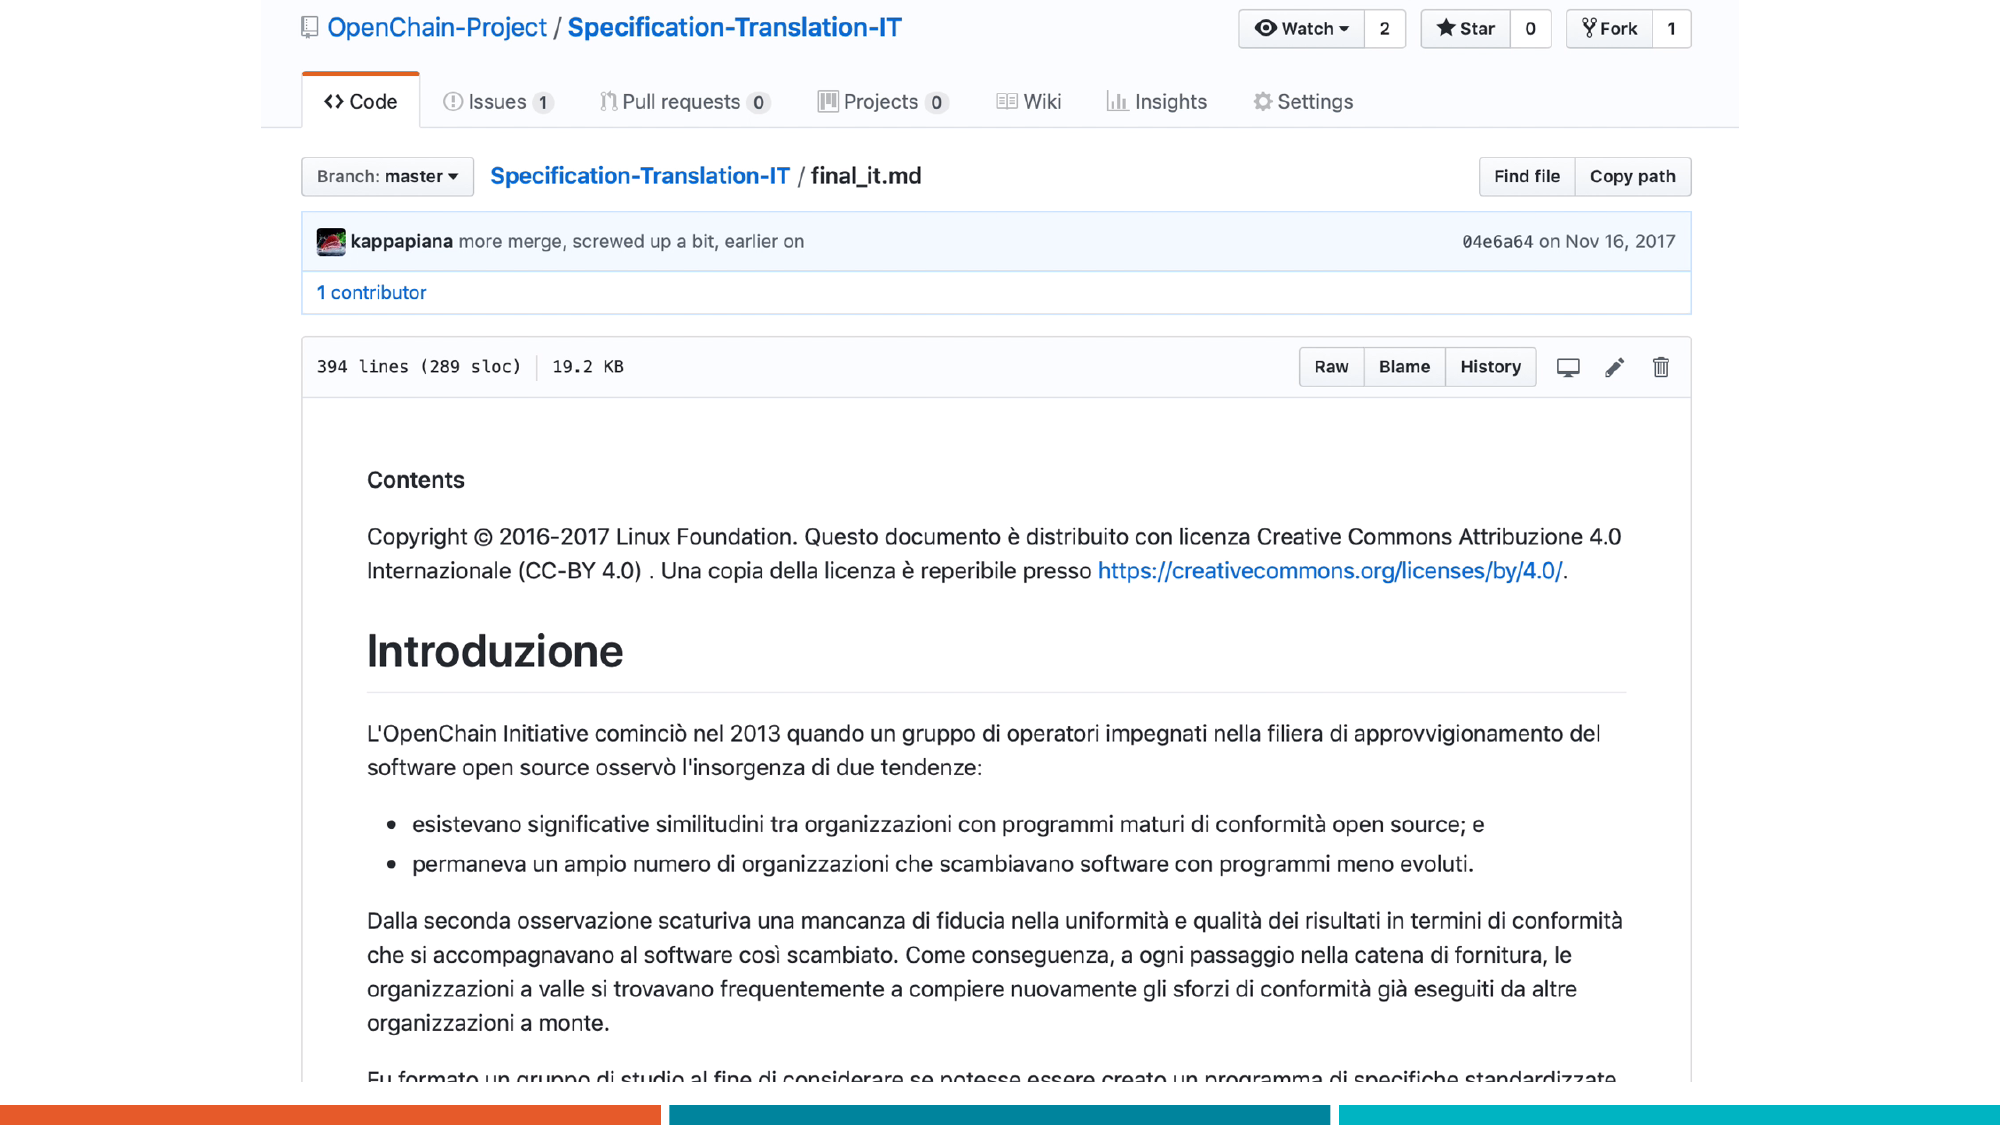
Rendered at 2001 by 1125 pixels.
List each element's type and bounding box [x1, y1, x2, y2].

picture [261, 0, 1739, 1082]
